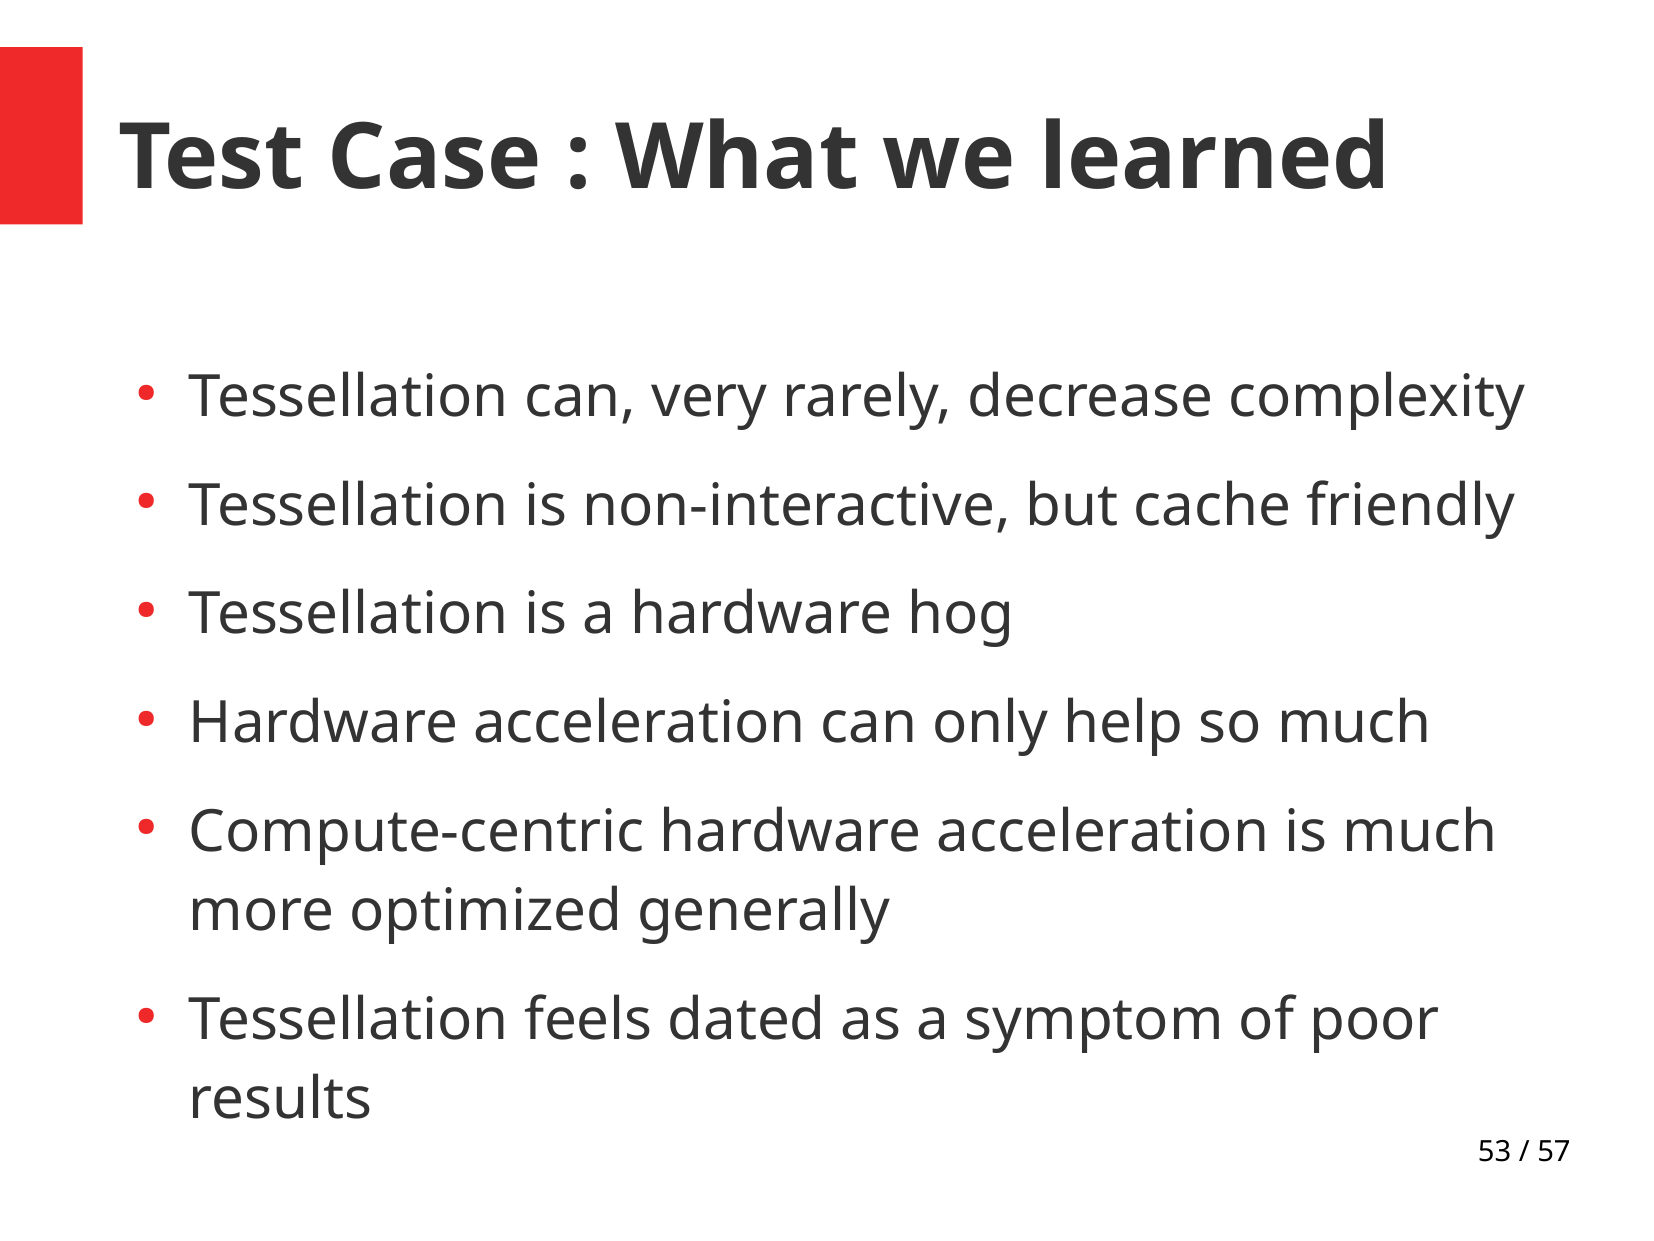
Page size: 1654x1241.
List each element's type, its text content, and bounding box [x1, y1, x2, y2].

title Test Case : What we learned [118, 49, 1571, 257]
list Tessellation can, very rarely, decrease complexity Tessellation is non-interactive, but cache friendly Tessellation is a hardware hog Hardware acceleration can only help so much Compute-centric hardware acceleration is much more optimized generally Tessellation feels dated as a symptom of poor results [118, 354, 1536, 1074]
